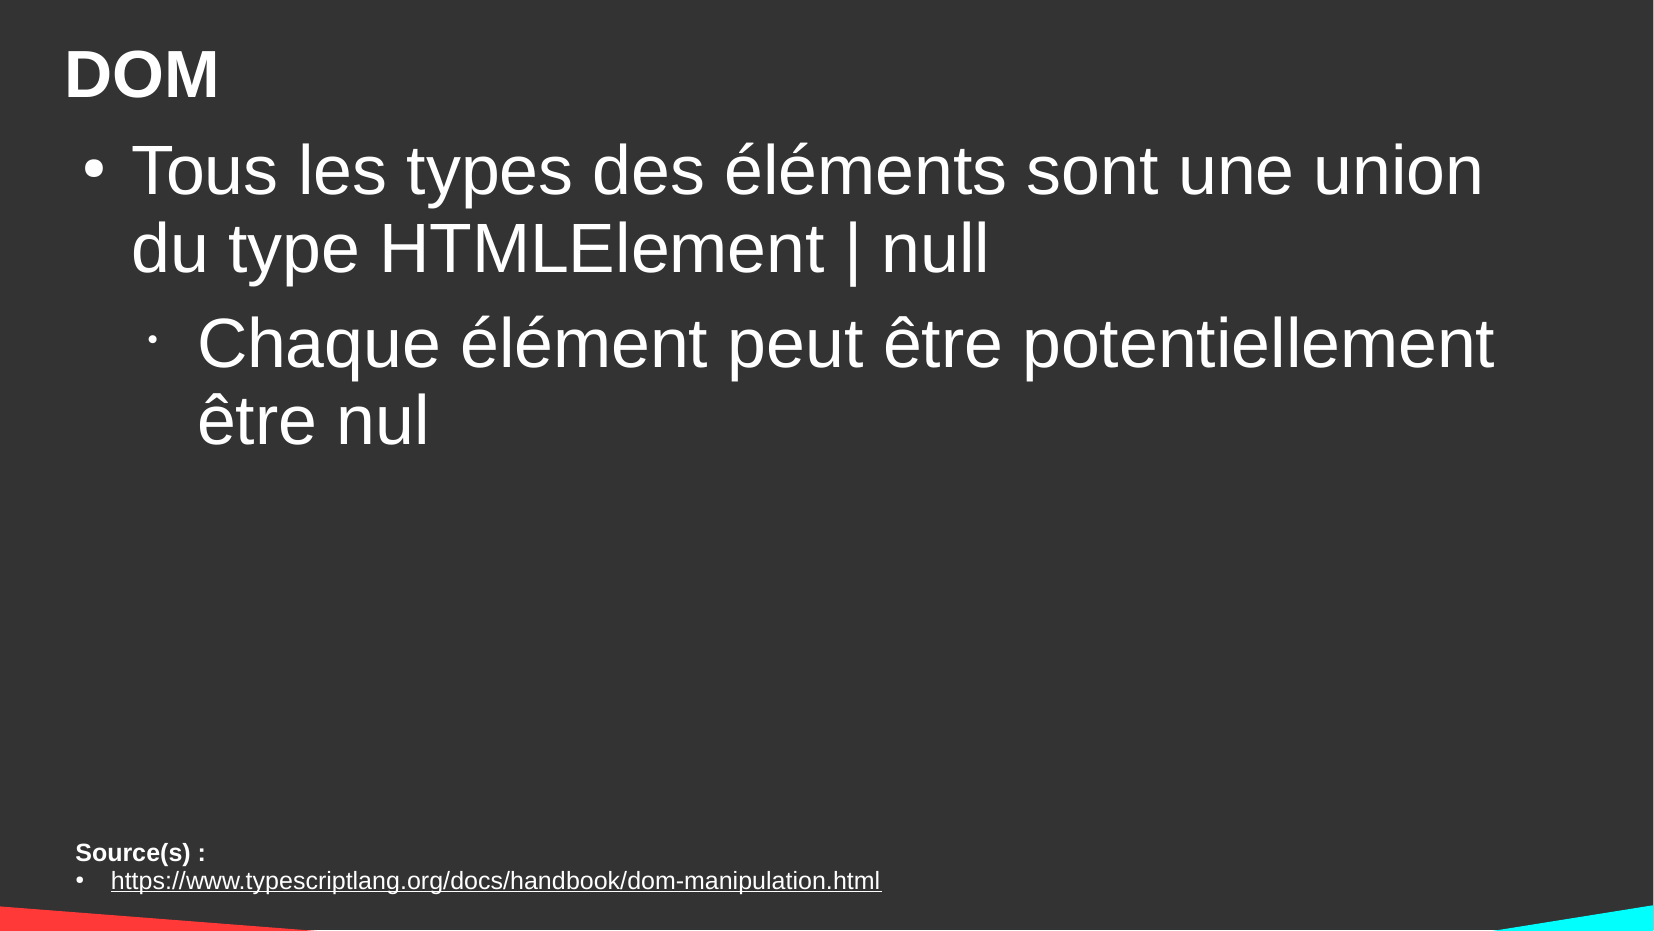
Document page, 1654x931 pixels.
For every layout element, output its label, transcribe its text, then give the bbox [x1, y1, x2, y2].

text_box [1492, 905, 1654, 931]
title DOM [64, 37, 1365, 113]
text_box [0, 906, 318, 931]
text_box Source(s) : https://www.typescriptlang.org/docs/handbook/dom-manipulation.html [60, 793, 1546, 903]
list Tous les types des éléments sont une union du type HTMLElement | null Chaque élément peut être potentiellement être nul [65, 131, 1544, 461]
